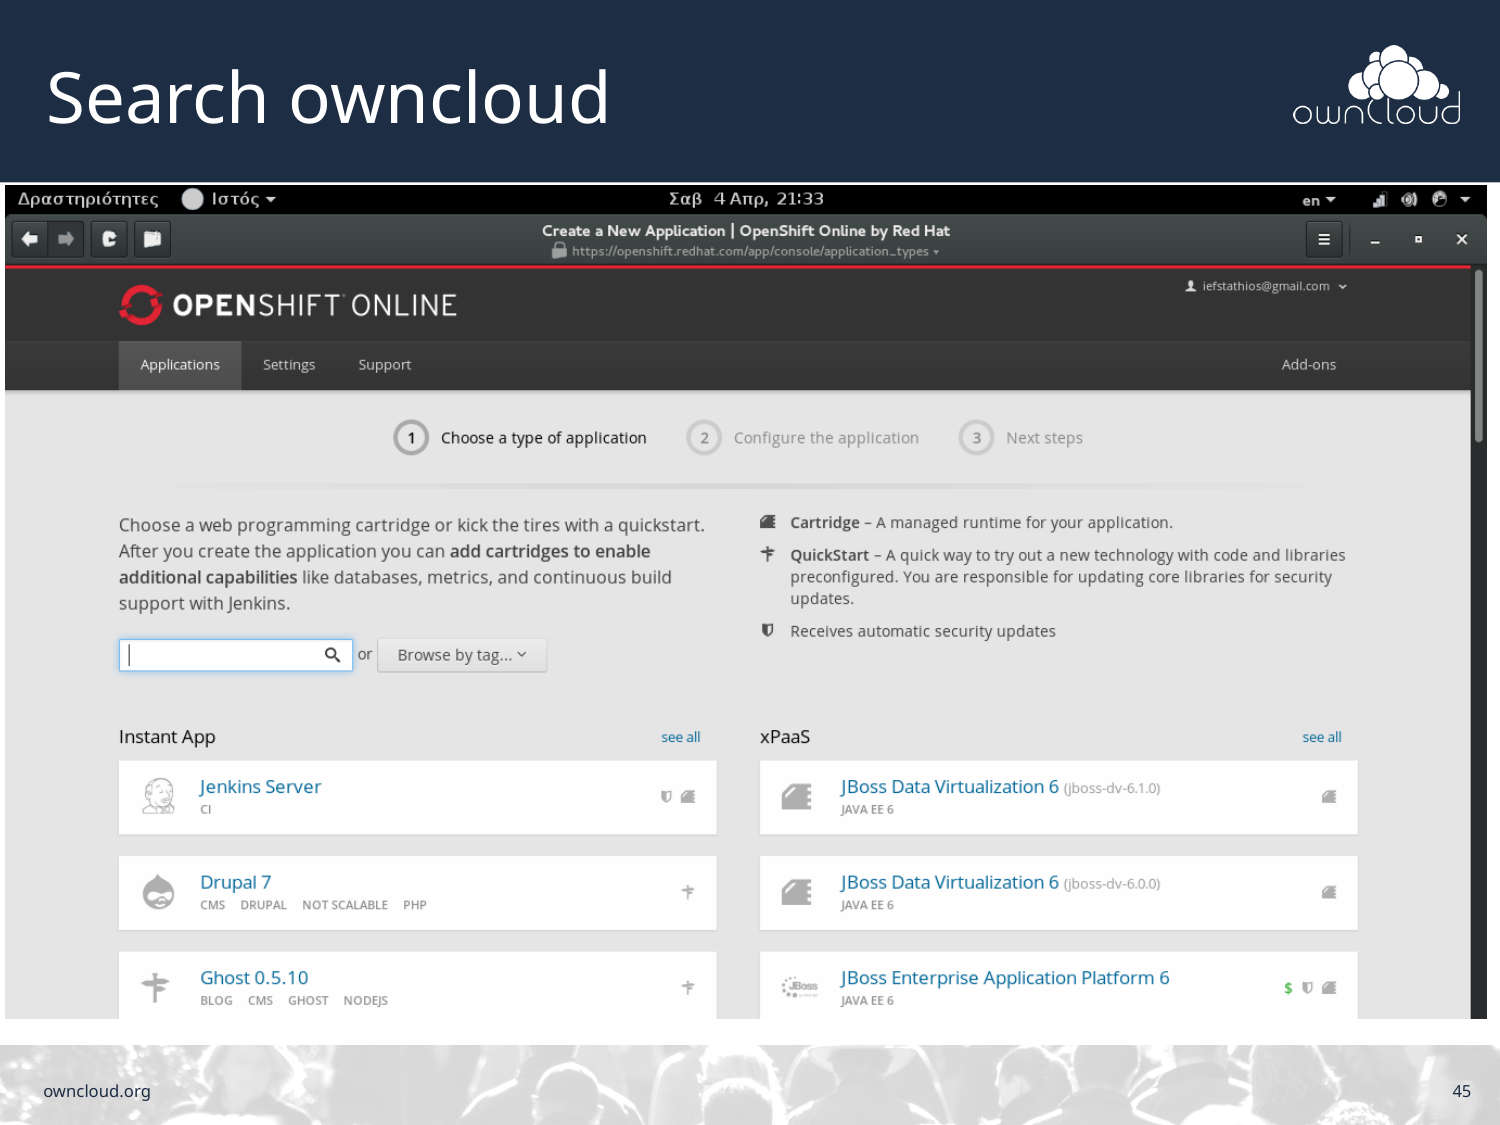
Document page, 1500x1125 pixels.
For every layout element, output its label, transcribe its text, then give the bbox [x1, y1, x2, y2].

picture [0, 1045, 1500, 1125]
title Search owncloud [46, 5, 1258, 185]
picture [1293, 45, 1460, 124]
picture [5, 185, 1487, 1019]
